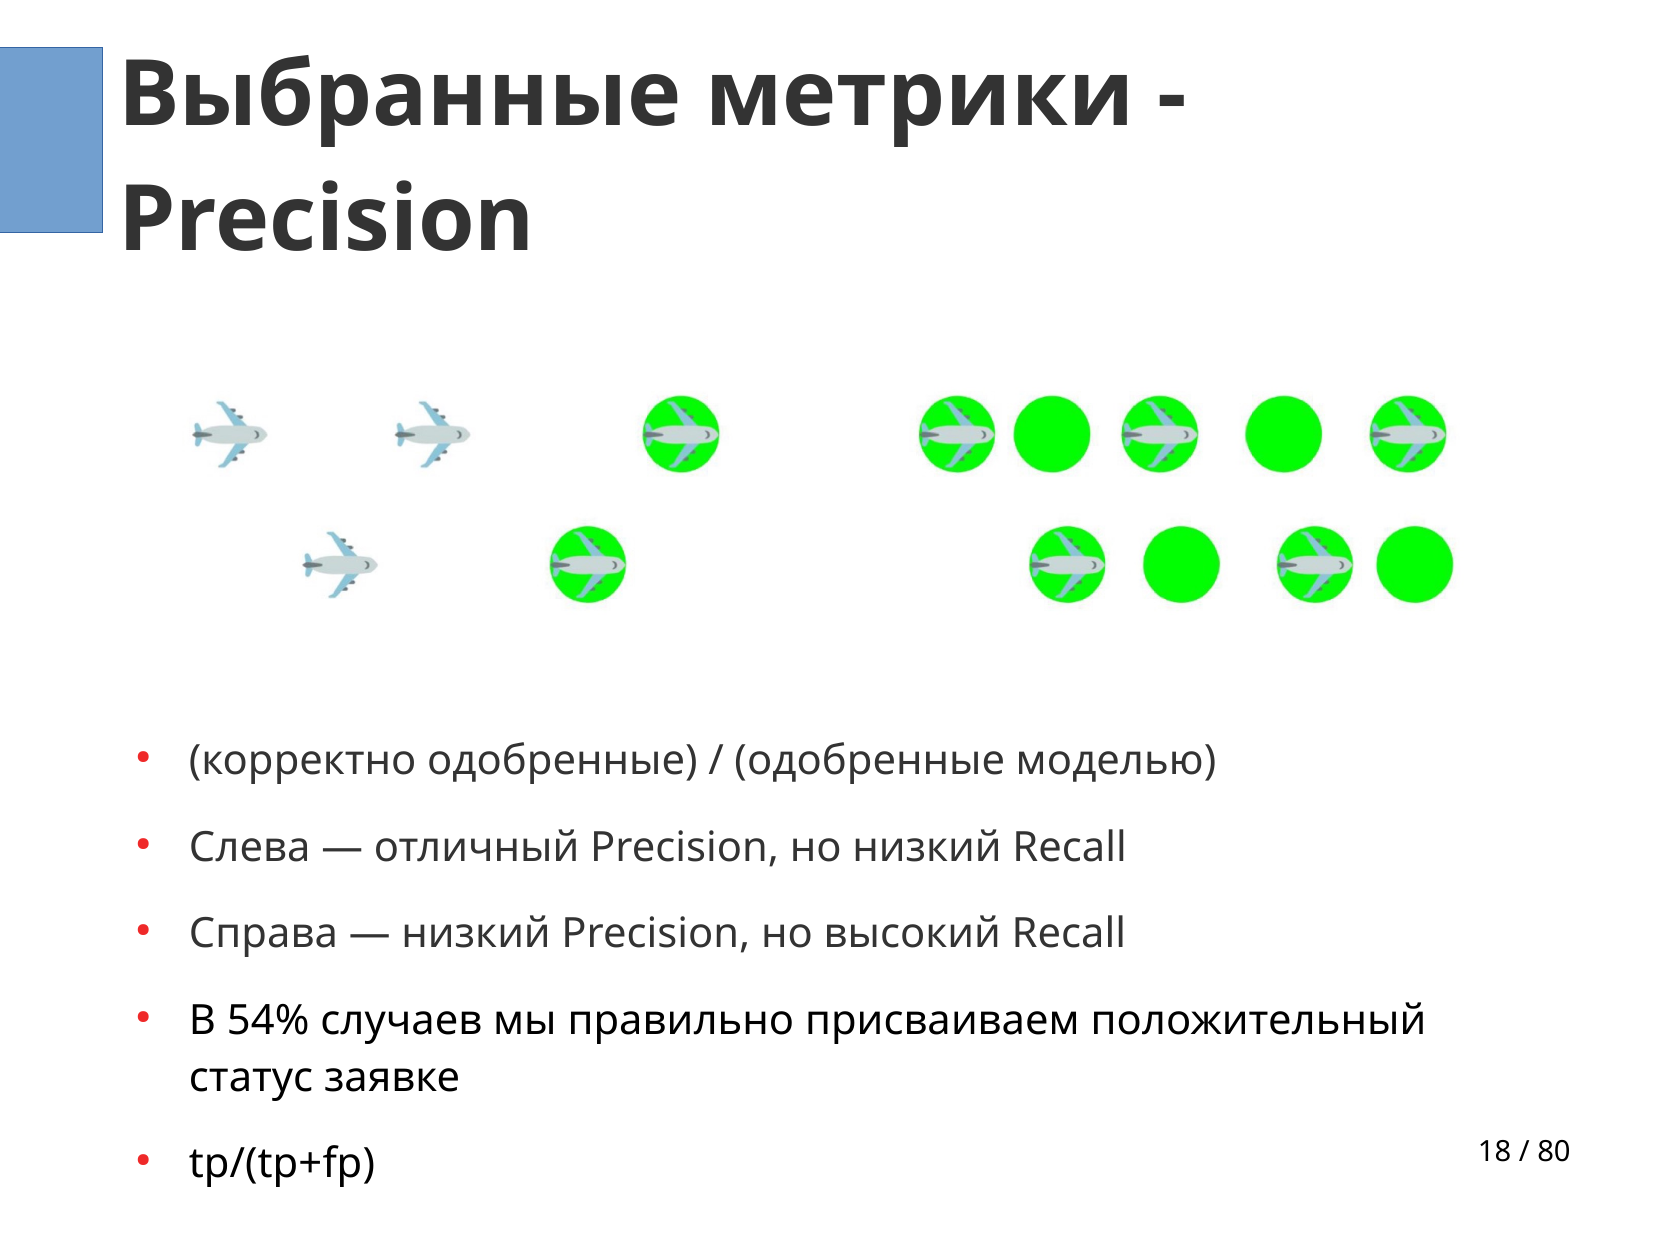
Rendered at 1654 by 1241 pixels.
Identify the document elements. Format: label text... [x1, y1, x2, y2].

list (корректно одобренные) / (одобренные моделью) Слева — отличный Precision, но низкий Recall Справа — низкий Precision, но высокий Recall В 54% случаев мы правильно присваиваем положительный статус заявке tp/(tp+fp) [118, 730, 1536, 1231]
text_box [0, 47, 103, 233]
title Выбранные метрики - Precision [118, 27, 1571, 278]
picture [158, 354, 769, 698]
picture [885, 354, 1496, 698]
